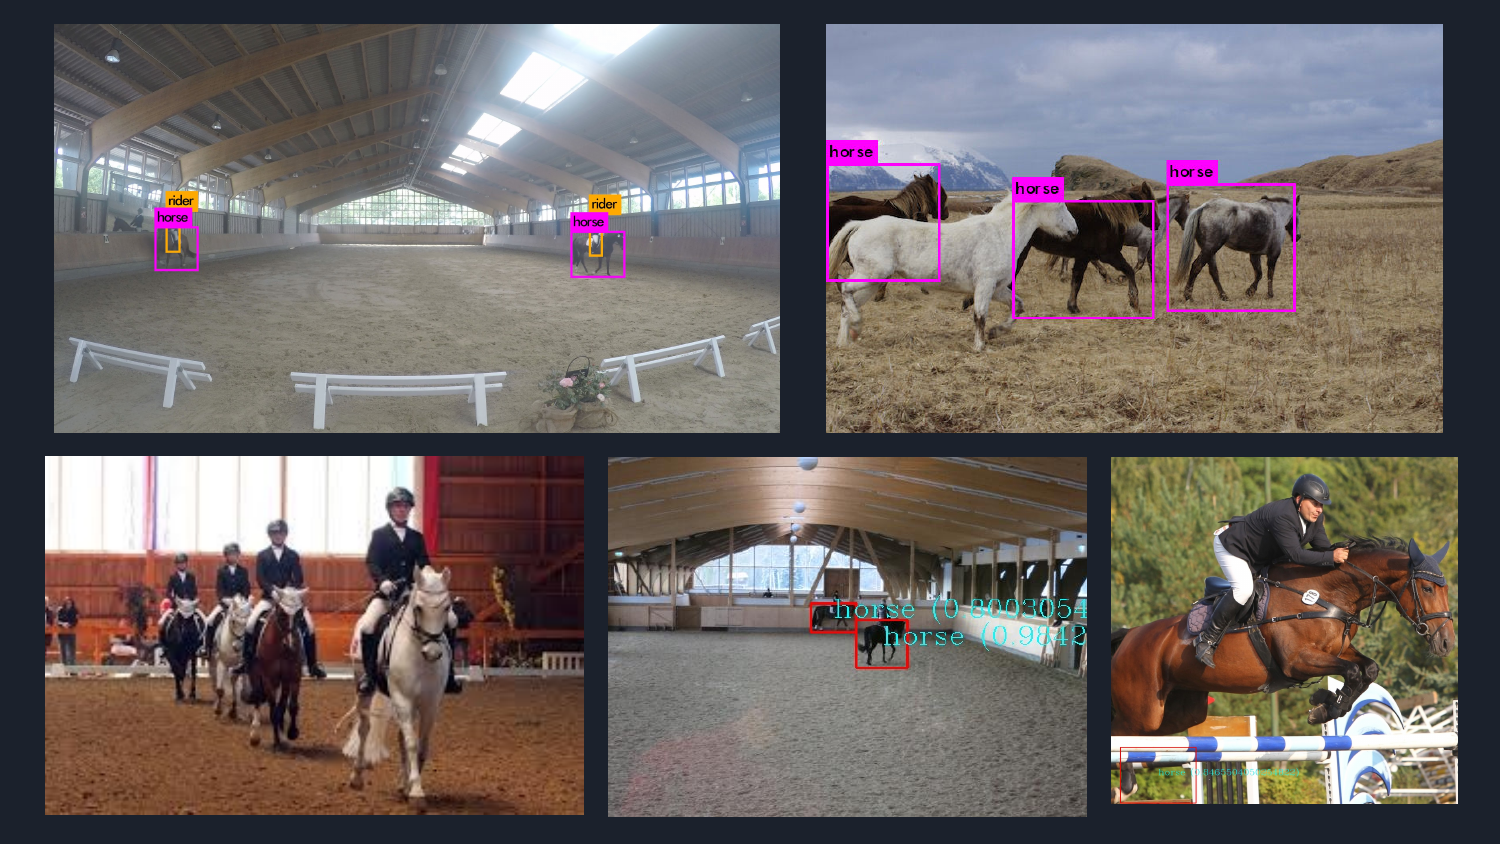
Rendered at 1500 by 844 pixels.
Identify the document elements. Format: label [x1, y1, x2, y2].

picture [54, 24, 780, 433]
picture [608, 457, 1087, 817]
picture [1111, 457, 1458, 805]
picture [826, 24, 1443, 433]
picture [45, 456, 584, 816]
